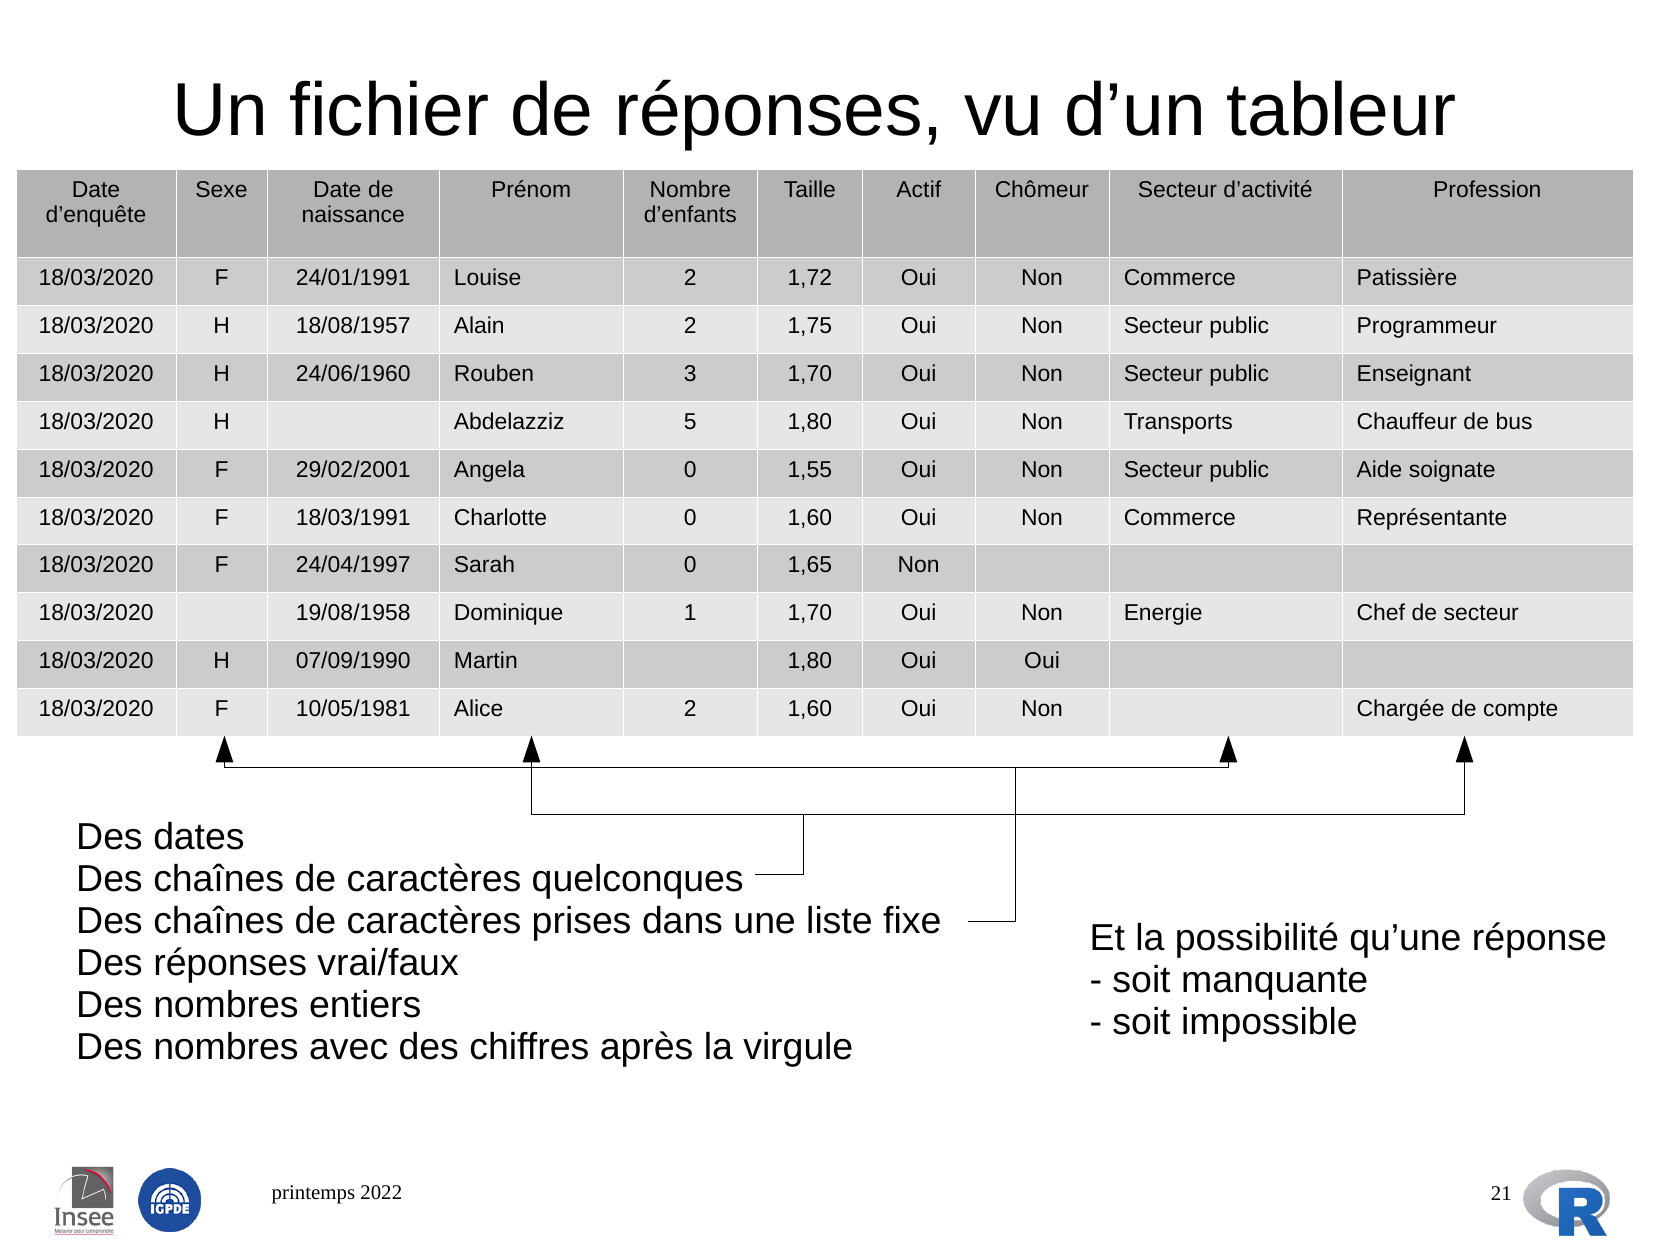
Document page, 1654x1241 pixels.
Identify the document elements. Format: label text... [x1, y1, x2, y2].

table_cell 2 [624, 306, 757, 353]
table_cell Chauffeur de bus [1343, 402, 1633, 449]
table_header Prénom [440, 170, 623, 257]
table_cell Programmeur [1343, 306, 1633, 353]
table_header Taille [758, 170, 862, 257]
table_header Secteur d’activité [1110, 170, 1342, 257]
table_cell 18/03/2020 [17, 258, 176, 305]
table_cell Non [863, 545, 975, 592]
table_cell Alain [440, 306, 623, 353]
table_cell Abdelazziz [440, 402, 623, 449]
table_cell Représentante [1343, 498, 1633, 544]
table_cell 18/03/2020 [17, 545, 176, 592]
table_header Actif [863, 170, 975, 257]
table_cell 2 [624, 258, 757, 305]
table_cell Chef de secteur [1343, 593, 1633, 640]
table_cell Chargée de compte [1343, 689, 1633, 736]
table_cell 18/03/2020 [17, 306, 176, 353]
table_cell Dominique [440, 593, 623, 640]
table_cell 1,70 [758, 354, 862, 401]
text_box Des dates Des chaînes de caractères quelconques Des chaînes de caractères prises dans une liste fixe Des réponses vrai/faux Des nombres entiers Des nombres avec des chiffres après la virgule [61, 808, 957, 1075]
table_cell Charlotte [440, 498, 623, 544]
table_cell 18/03/2020 [17, 689, 176, 736]
table_header Profession [1343, 170, 1633, 257]
table_cell Oui [863, 402, 975, 449]
table_cell [1343, 545, 1633, 592]
table_cell 1,60 [758, 689, 862, 736]
table_cell 1,75 [758, 306, 862, 353]
table_cell Sarah [440, 545, 623, 592]
table_cell 1,65 [758, 545, 862, 592]
table_cell Oui [863, 593, 975, 640]
table_cell Non [976, 689, 1109, 736]
table_cell Non [976, 258, 1109, 305]
table_cell 0 [624, 498, 757, 544]
picture [47, 1163, 120, 1236]
table_cell 1,55 [758, 450, 862, 497]
table_cell 24/04/1997 [268, 545, 439, 592]
table_cell [1110, 545, 1342, 592]
table_cell Oui [976, 641, 1109, 688]
table_cell Oui [863, 306, 975, 353]
table_cell [177, 593, 267, 640]
table_cell H [177, 354, 267, 401]
table_cell 19/08/1958 [268, 593, 439, 640]
table_cell Rouben [440, 354, 623, 401]
table_cell Enseignant [1343, 354, 1633, 401]
table_cell Non [976, 593, 1109, 640]
table_cell 3 [624, 354, 757, 401]
table_cell Patissière [1343, 258, 1633, 305]
table_cell Non [976, 402, 1109, 449]
table_cell 5 [624, 402, 757, 449]
table_cell Alice [440, 689, 623, 736]
table_cell [1343, 641, 1633, 688]
table_cell Non [976, 354, 1109, 401]
table_cell Oui [863, 450, 975, 497]
table_cell 24/01/1991 [268, 258, 439, 305]
text_box Et la possibilité qu’une réponse - soit manquante - soit impossible [1074, 909, 1622, 1051]
table_cell 18/03/2020 [17, 354, 176, 401]
table_cell 18/08/1957 [268, 306, 439, 353]
table_cell Oui [863, 641, 975, 688]
picture [1523, 1169, 1610, 1236]
table_header Date d’enquête [17, 170, 176, 257]
table_cell [1110, 689, 1342, 736]
table_cell 29/02/2001 [268, 450, 439, 497]
table_cell 18/03/1991 [268, 498, 439, 544]
table_cell Non [976, 450, 1109, 497]
table_cell 0 [624, 545, 757, 592]
table_cell Aide soignate [1343, 450, 1633, 497]
table_cell Energie [1110, 593, 1342, 640]
table_cell [1110, 641, 1342, 688]
table_cell 18/03/2020 [17, 402, 176, 449]
table_cell 07/09/1990 [268, 641, 439, 688]
table_cell 1 [624, 593, 757, 640]
table_cell Secteur public [1110, 450, 1342, 497]
table_cell Oui [863, 498, 975, 544]
table_cell Louise [440, 258, 623, 305]
table_cell 1,60 [758, 498, 862, 544]
table_cell 18/03/2020 [17, 641, 176, 688]
table_cell Non [976, 498, 1109, 544]
table_cell Transports [1110, 402, 1342, 449]
table_cell H [177, 402, 267, 449]
table_cell H [177, 641, 267, 688]
table_cell Secteur public [1110, 306, 1342, 353]
table_cell 10/05/1981 [268, 689, 439, 736]
table_cell Oui [863, 258, 975, 305]
table_cell [624, 641, 757, 688]
table_header Nombre d’enfants [624, 170, 757, 257]
table_cell Oui [863, 689, 975, 736]
table_cell F [177, 258, 267, 305]
table_cell Non [976, 306, 1109, 353]
table_cell 1,70 [758, 593, 862, 640]
table_cell Martin [440, 641, 623, 688]
table_cell 1,72 [758, 258, 862, 305]
table_cell F [177, 450, 267, 497]
table_cell F [177, 689, 267, 736]
table_cell 0 [624, 450, 757, 497]
table_cell [976, 545, 1109, 592]
table_cell H [177, 306, 267, 353]
table_cell 2 [624, 689, 757, 736]
table_cell Commerce [1110, 258, 1342, 305]
table_header Sexe [177, 170, 267, 257]
table_cell [268, 402, 439, 449]
table_cell 18/03/2020 [17, 498, 176, 544]
table_cell Angela [440, 450, 623, 497]
title Un fichier de réponses, vu d’un tableur [70, 17, 1560, 169]
table_cell 18/03/2020 [17, 450, 176, 497]
table_cell Commerce [1110, 498, 1342, 544]
table_cell F [177, 498, 267, 544]
table_cell 24/06/1960 [268, 354, 439, 401]
table_header Chômeur [976, 170, 1109, 257]
table_cell Oui [863, 354, 975, 401]
table_header Date de naissance [268, 170, 439, 257]
table_cell 18/03/2020 [17, 593, 176, 640]
table_cell F [177, 545, 267, 592]
table_cell 1,80 [758, 402, 862, 449]
table_cell 1,80 [758, 641, 862, 688]
table_cell Secteur public [1110, 354, 1342, 401]
picture [138, 1168, 201, 1232]
